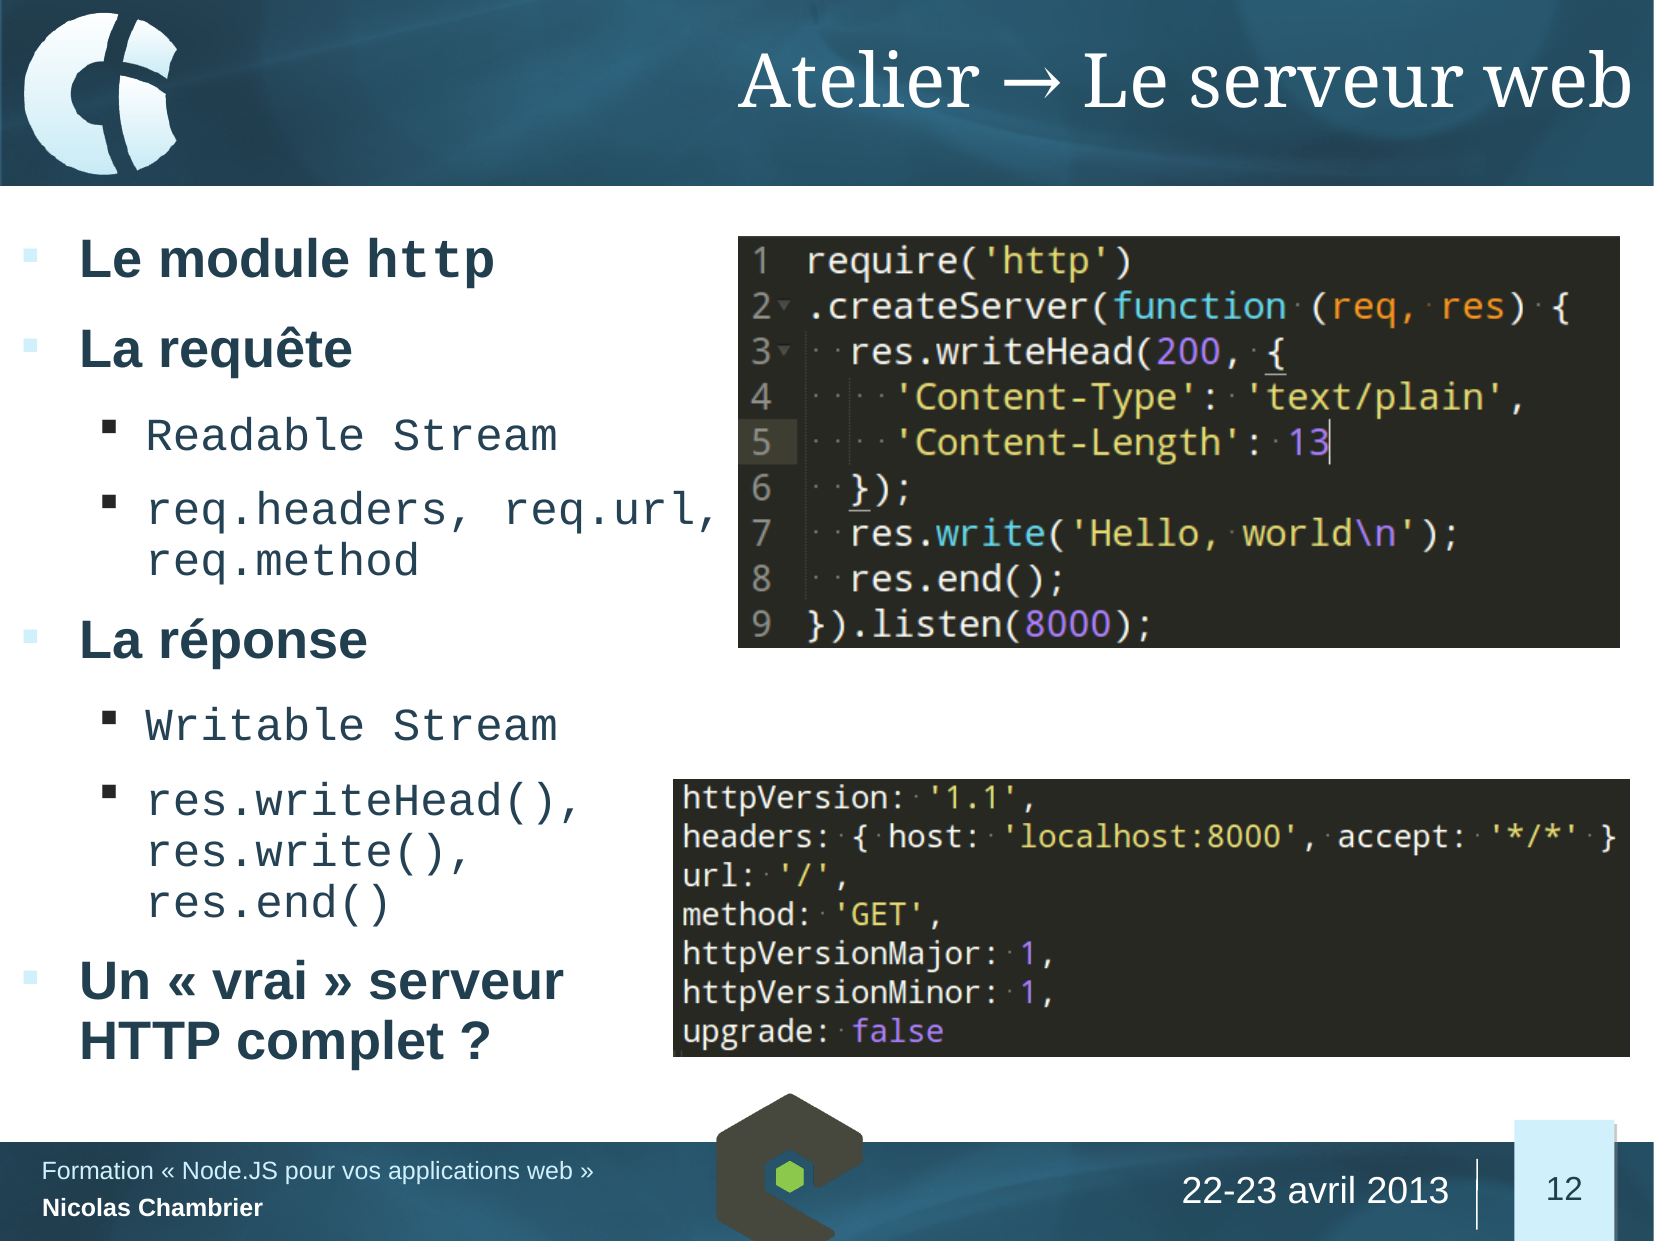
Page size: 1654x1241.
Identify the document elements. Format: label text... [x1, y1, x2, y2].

picture [0, 0, 221, 187]
picture [673, 779, 1630, 1057]
picture [716, 1108, 863, 1241]
title Atelier → Le serveur web [226, 0, 1654, 187]
picture [738, 236, 1620, 648]
list Le module http La requête Readable Stream req.headers, req.url, req.method La réponse Writable Stream res.writeHead(), res.write(), res.end() Un « vrai » serveur HTTP complet ? [23, 224, 1619, 1108]
